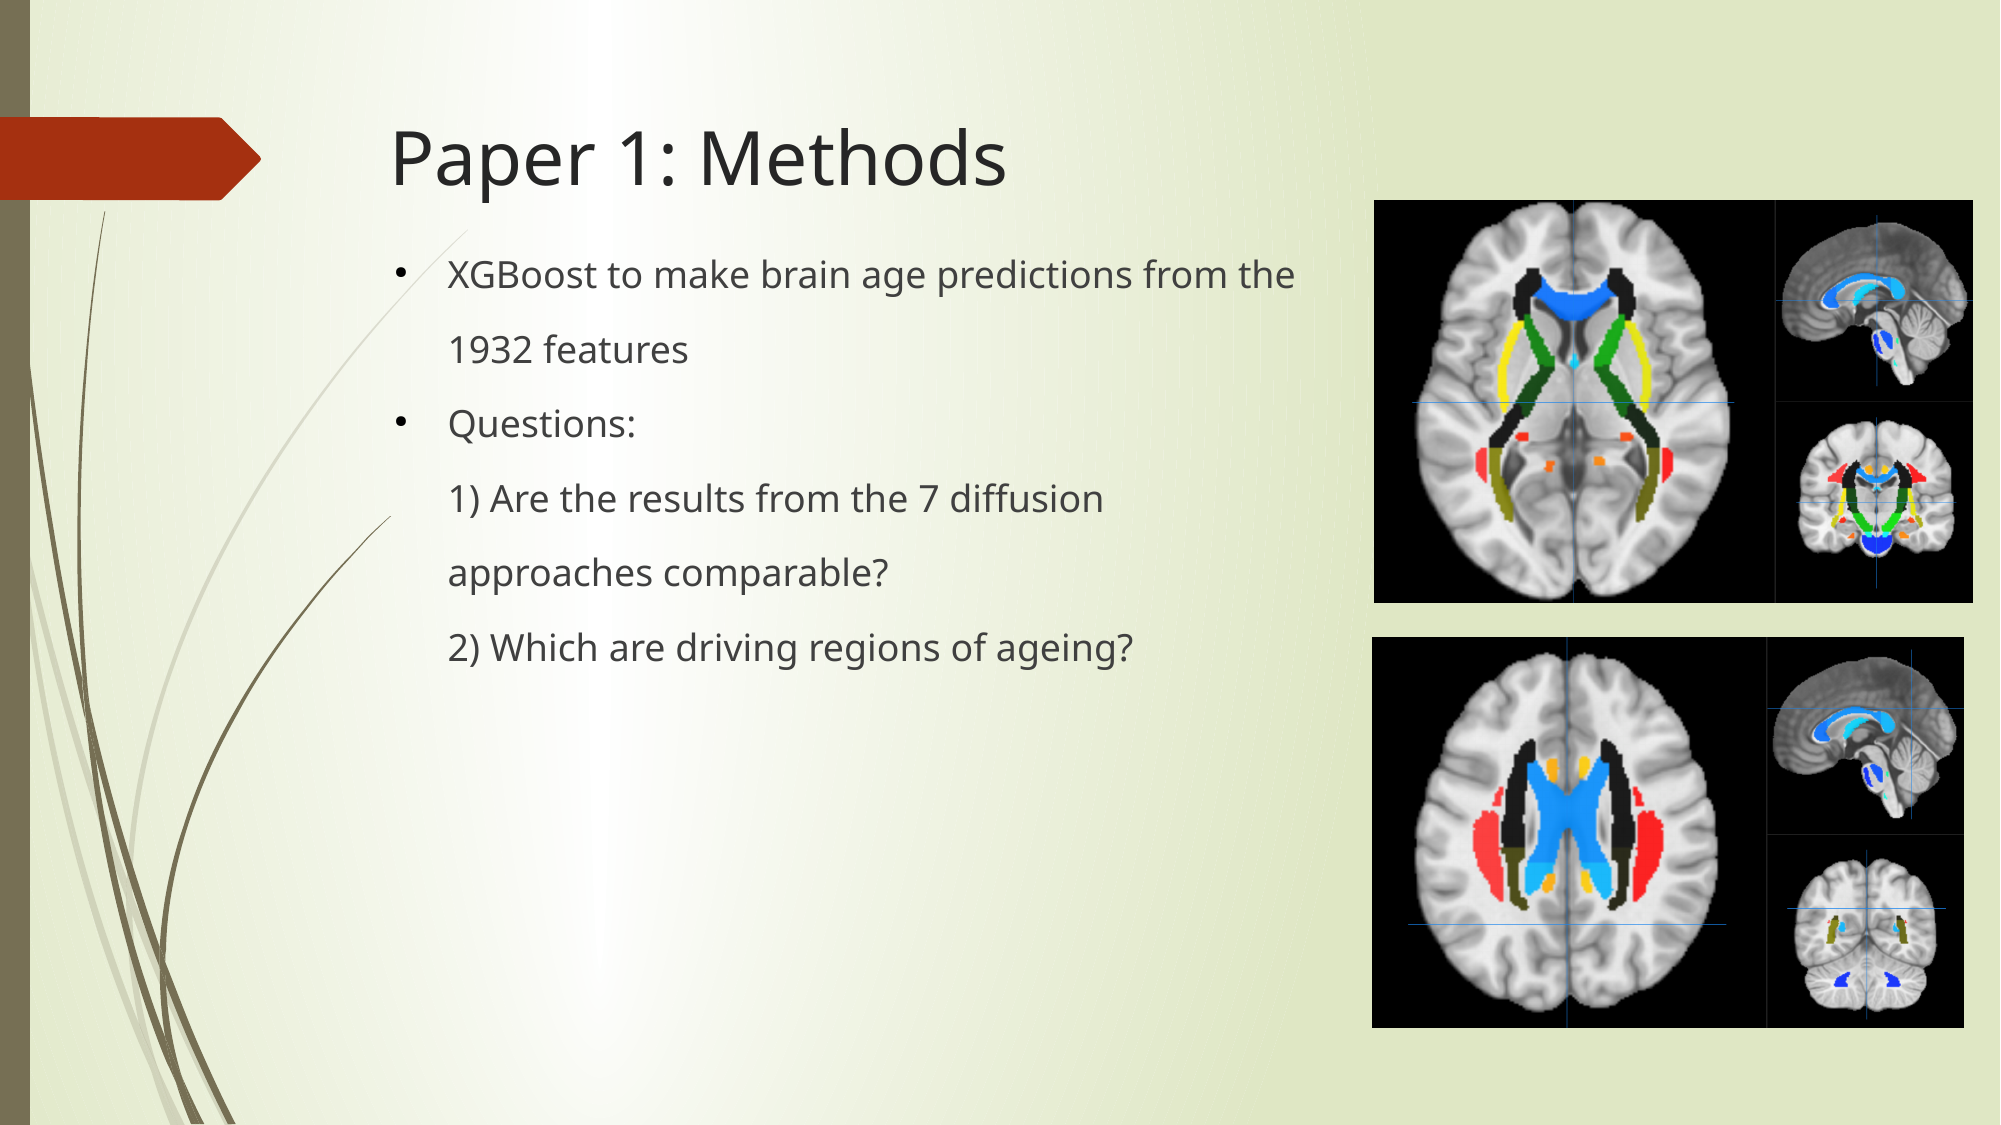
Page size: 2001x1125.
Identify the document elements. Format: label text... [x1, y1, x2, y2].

title Paper 1: Methods [374, 102, 1437, 243]
list XGBoost to make brain age predictions from the 1932 features Questions: 1) Are the results from the 7 diffusion approaches comparable? 2) Which are driving regions of ageing? [361, 243, 1949, 969]
picture [1372, 637, 1964, 1028]
picture [1374, 200, 1973, 603]
